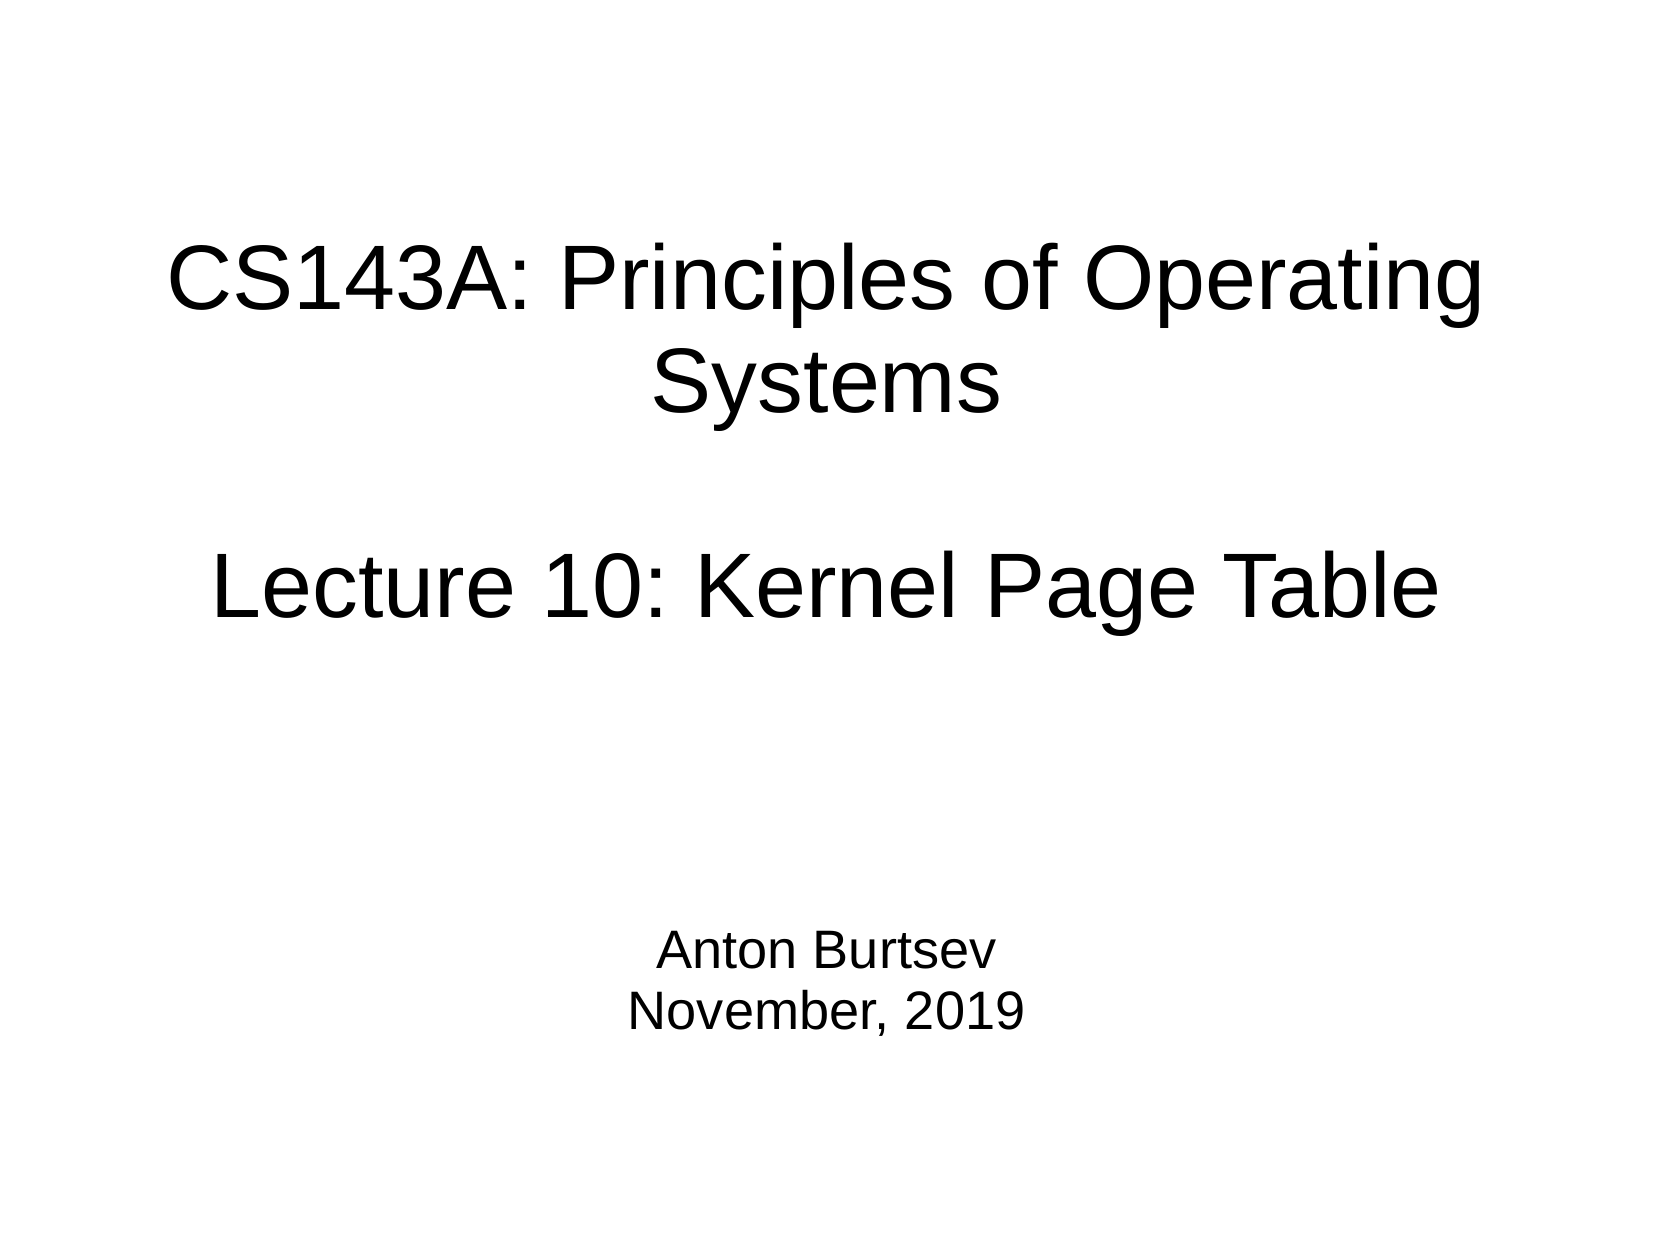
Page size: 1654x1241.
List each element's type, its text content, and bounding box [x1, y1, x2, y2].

subtitle Anton Burtsev November, 2019 [82, 637, 1571, 1109]
title CS143A: Principles of Operating Systems Lecture 10: Kernel Page Table [82, 113, 1571, 637]
